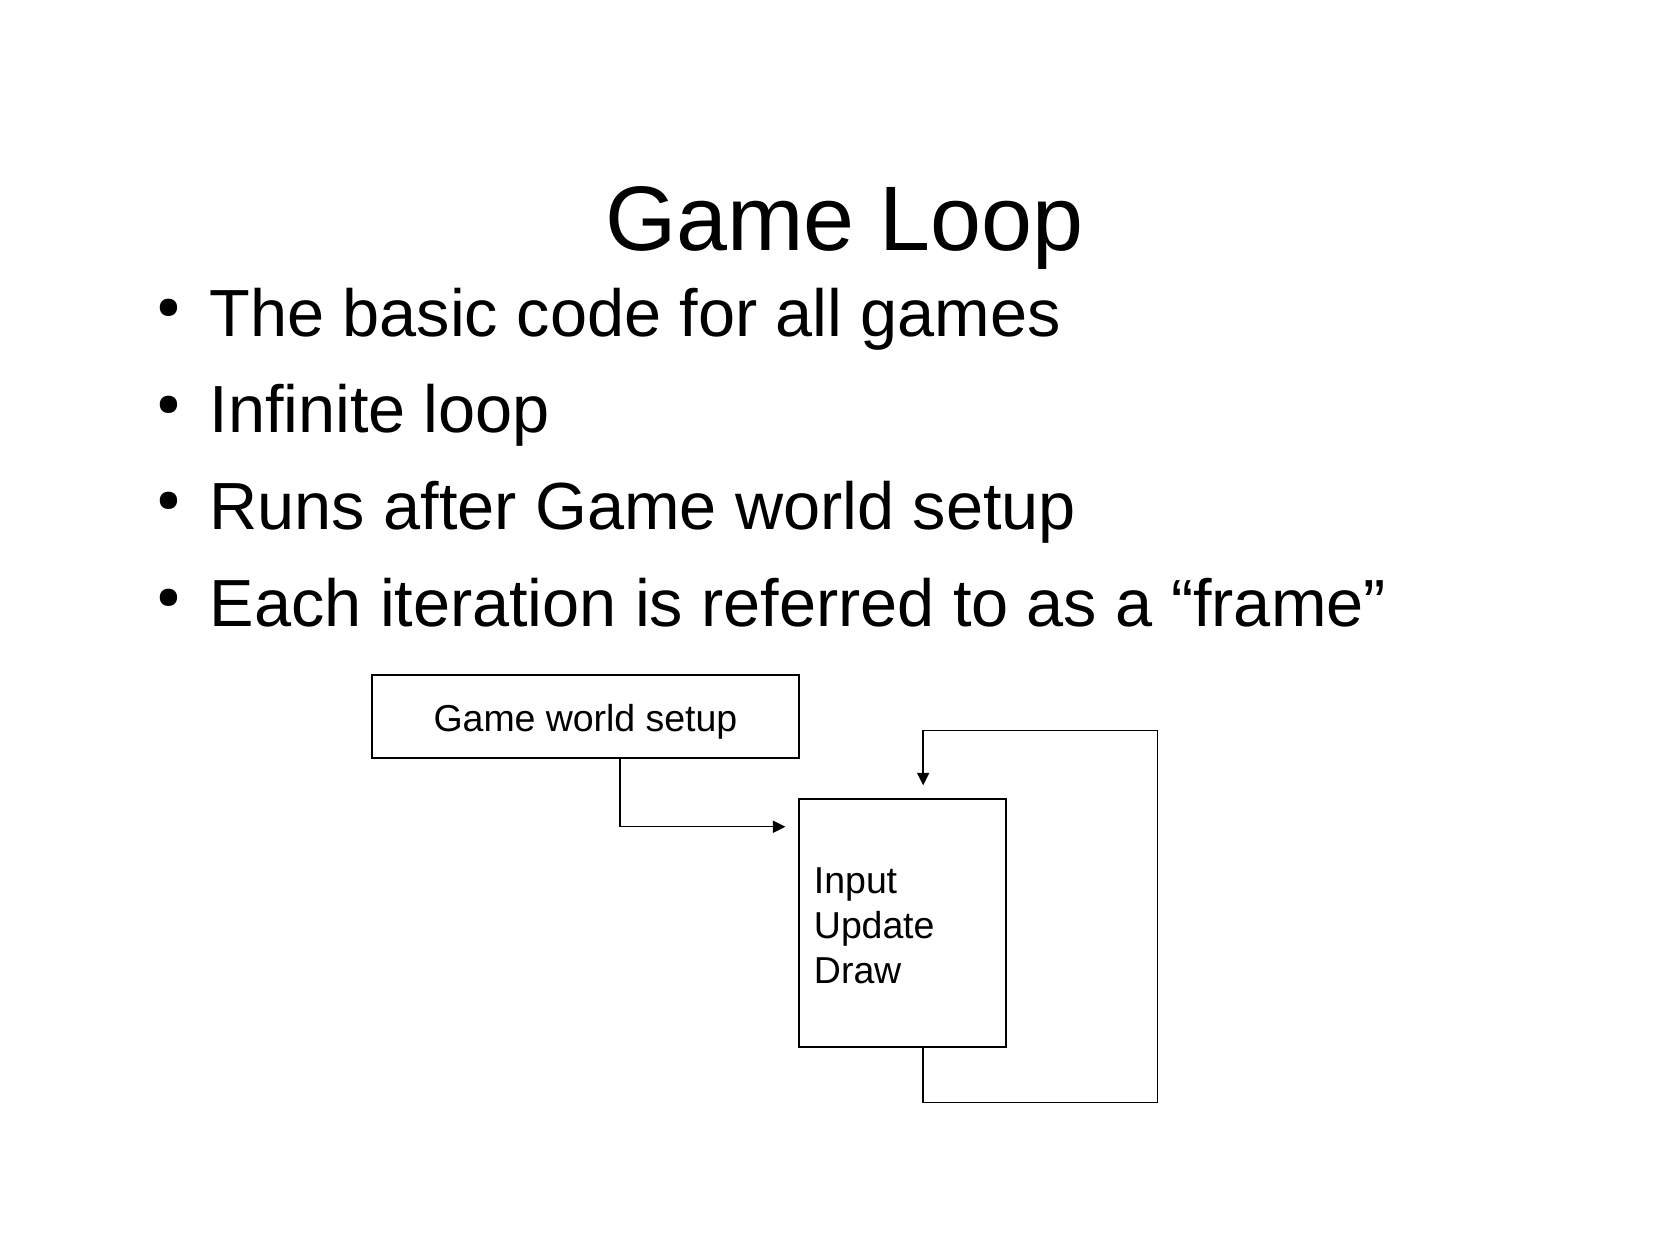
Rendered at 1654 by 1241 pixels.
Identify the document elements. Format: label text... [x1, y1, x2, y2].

text_box Game world setup [371, 675, 800, 758]
list The basic code for all games Infinite loop Runs after Game world setup Each iteration is referred to as a “frame” [124, 261, 1530, 1006]
title Game Loop [124, 110, 1530, 261]
text_box Input Update Draw [799, 799, 1006, 1048]
